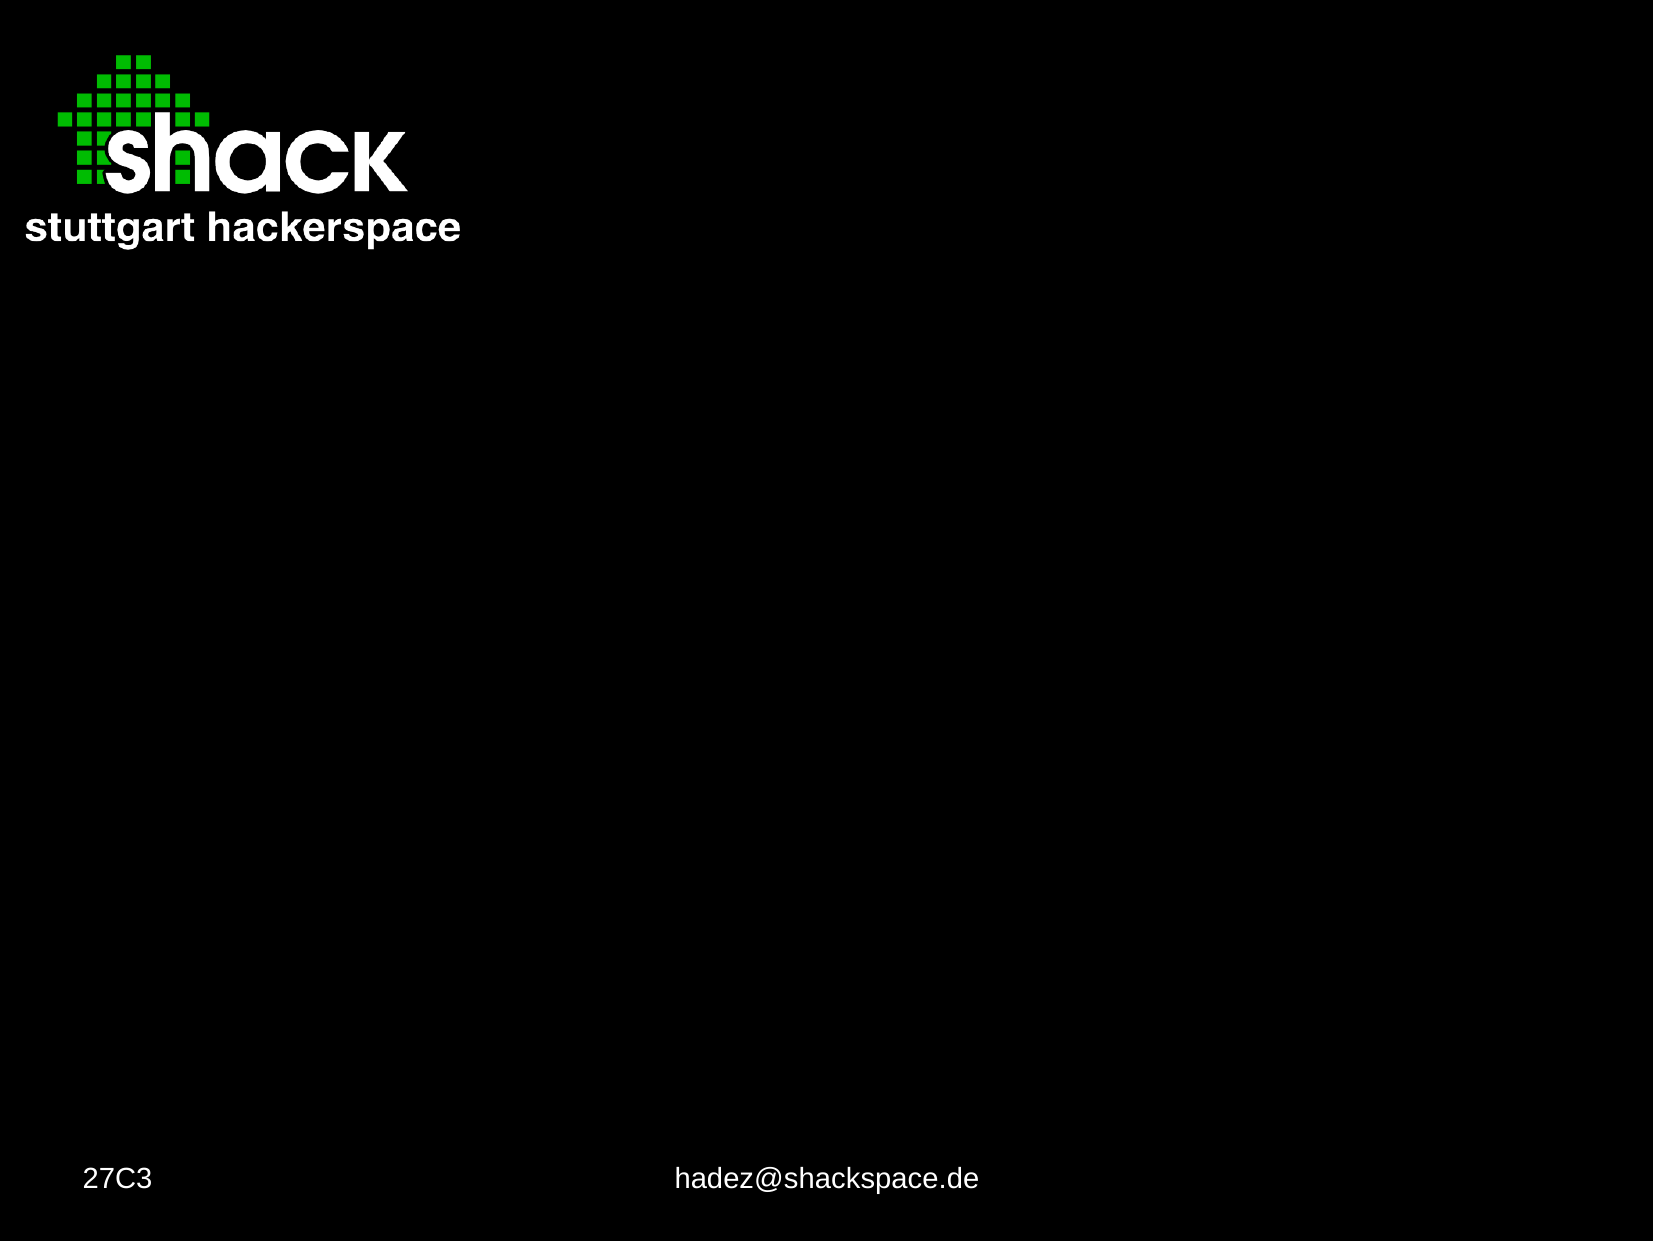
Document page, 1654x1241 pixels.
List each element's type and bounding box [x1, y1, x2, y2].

picture [8, 47, 477, 257]
